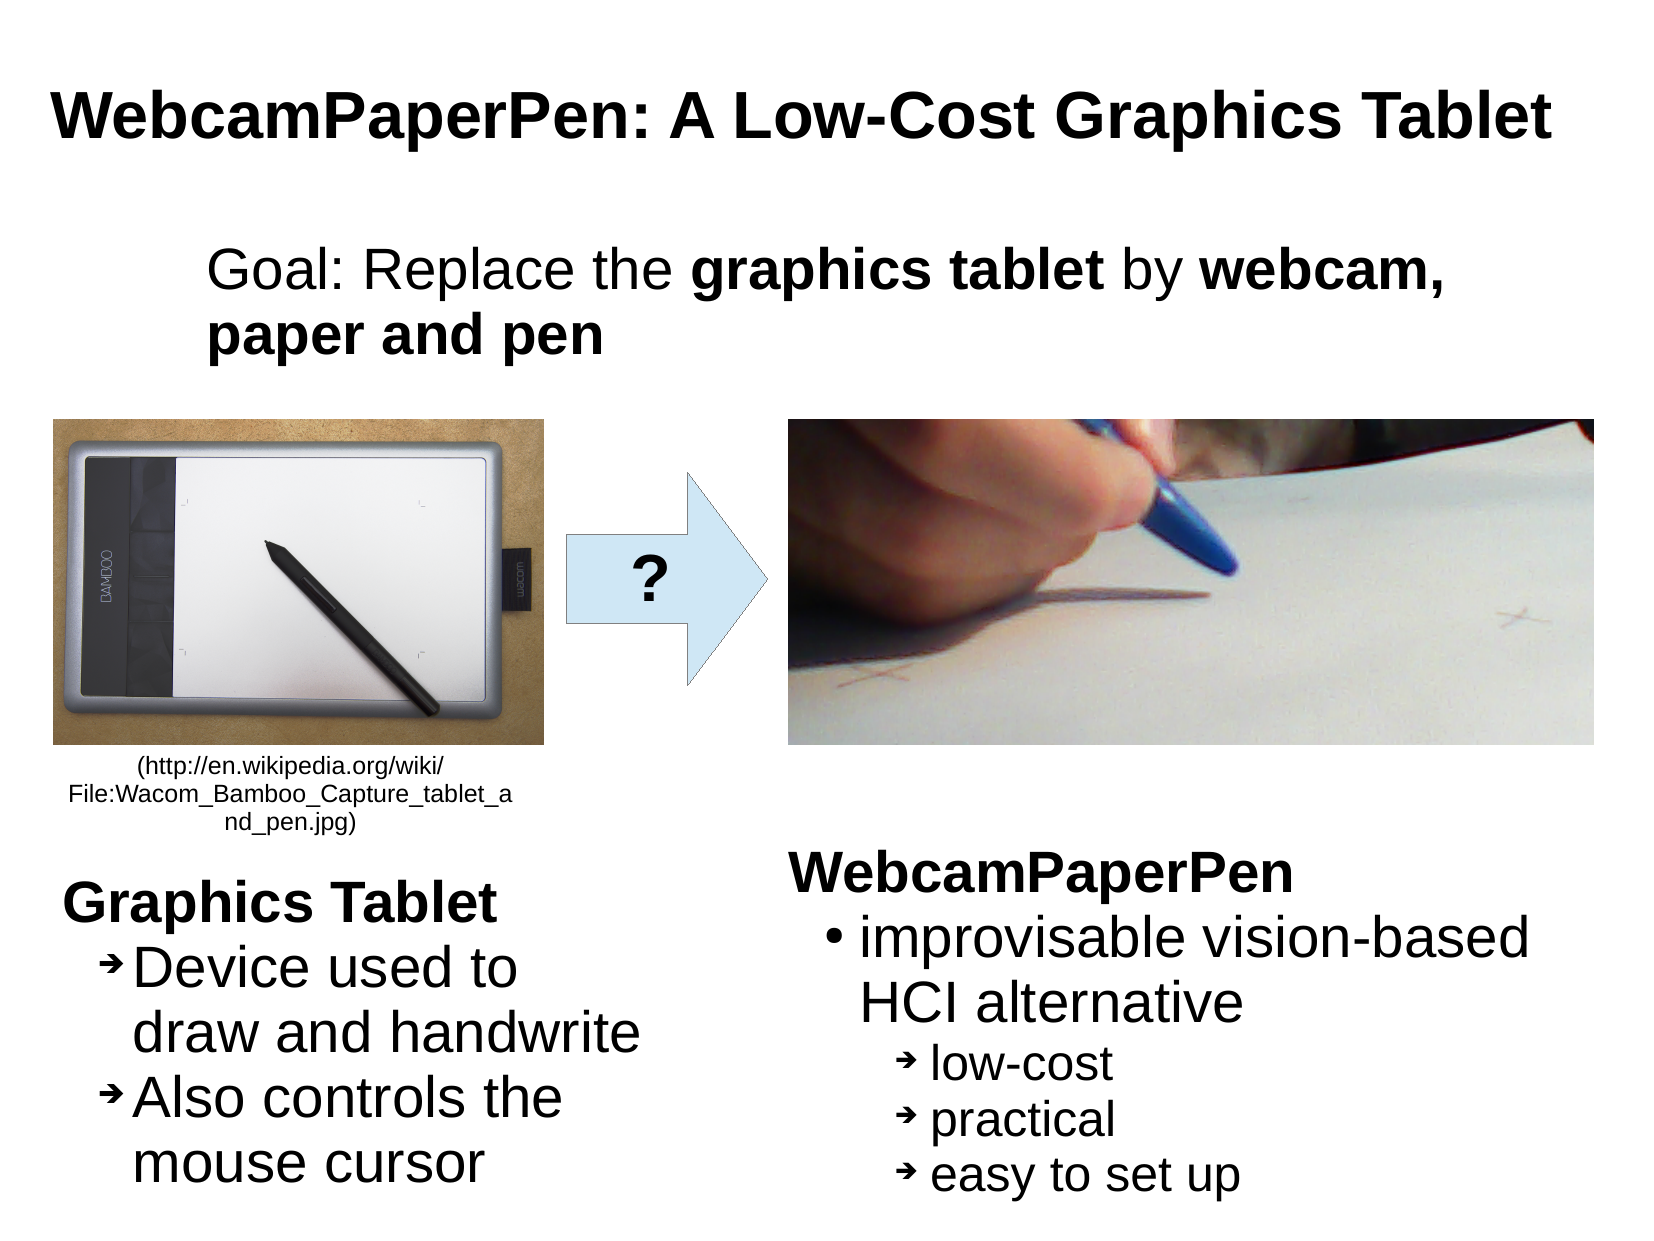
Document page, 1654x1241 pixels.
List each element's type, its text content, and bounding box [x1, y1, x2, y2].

list Goal: Replace the graphics tablet by webcam, paper and pen [135, 237, 1459, 420]
text_box ? [566, 472, 768, 686]
text_box WebcamPaperPen: A Low-Cost Graphics Tablet [35, 70, 1607, 161]
text_box WebcamPaperPen improvisable vision-based HCI alternative low-cost practical easy to set up [773, 832, 1636, 1213]
text_box Graphics Tablet Device used to draw and handwrite Also controls the mouse cursor [11, 862, 662, 1204]
picture [53, 419, 544, 745]
picture [788, 419, 1594, 745]
text_box (http://en.wikipedia.org/wiki/File:Wacom_Bamboo_Capture_tablet_and_pen.jpg) [53, 745, 538, 816]
